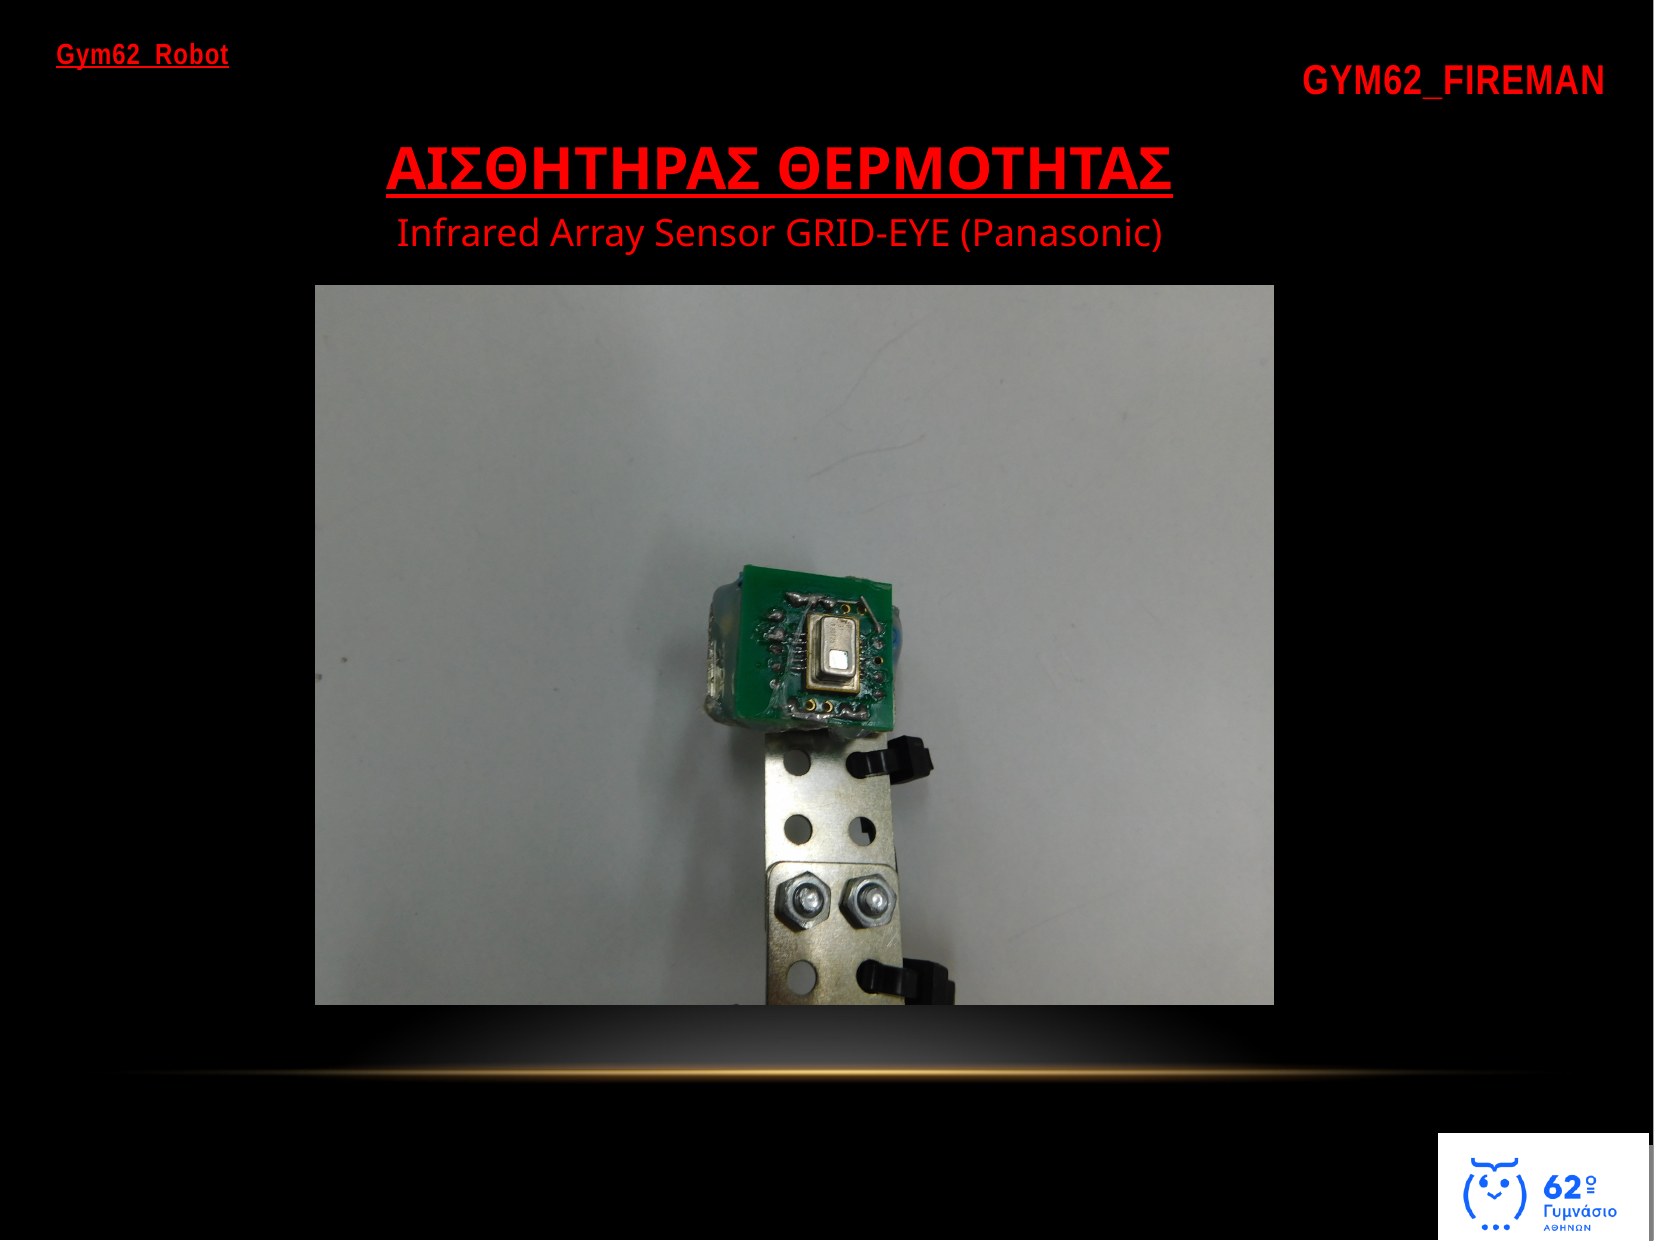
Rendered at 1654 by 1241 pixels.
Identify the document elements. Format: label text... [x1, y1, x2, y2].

text_box Gym62_FireMan [1260, 20, 1647, 111]
picture [0, 0, 1654, 1241]
text_box ΑΙΣΘΗΤΗΡΑΣ ΘΕΡΜΟΤΗΤΑΣ Infrared Array Sensor GRID-EYE (Panasonic) [165, 120, 1396, 301]
text_box Gym62_Robot [30, 30, 256, 112]
